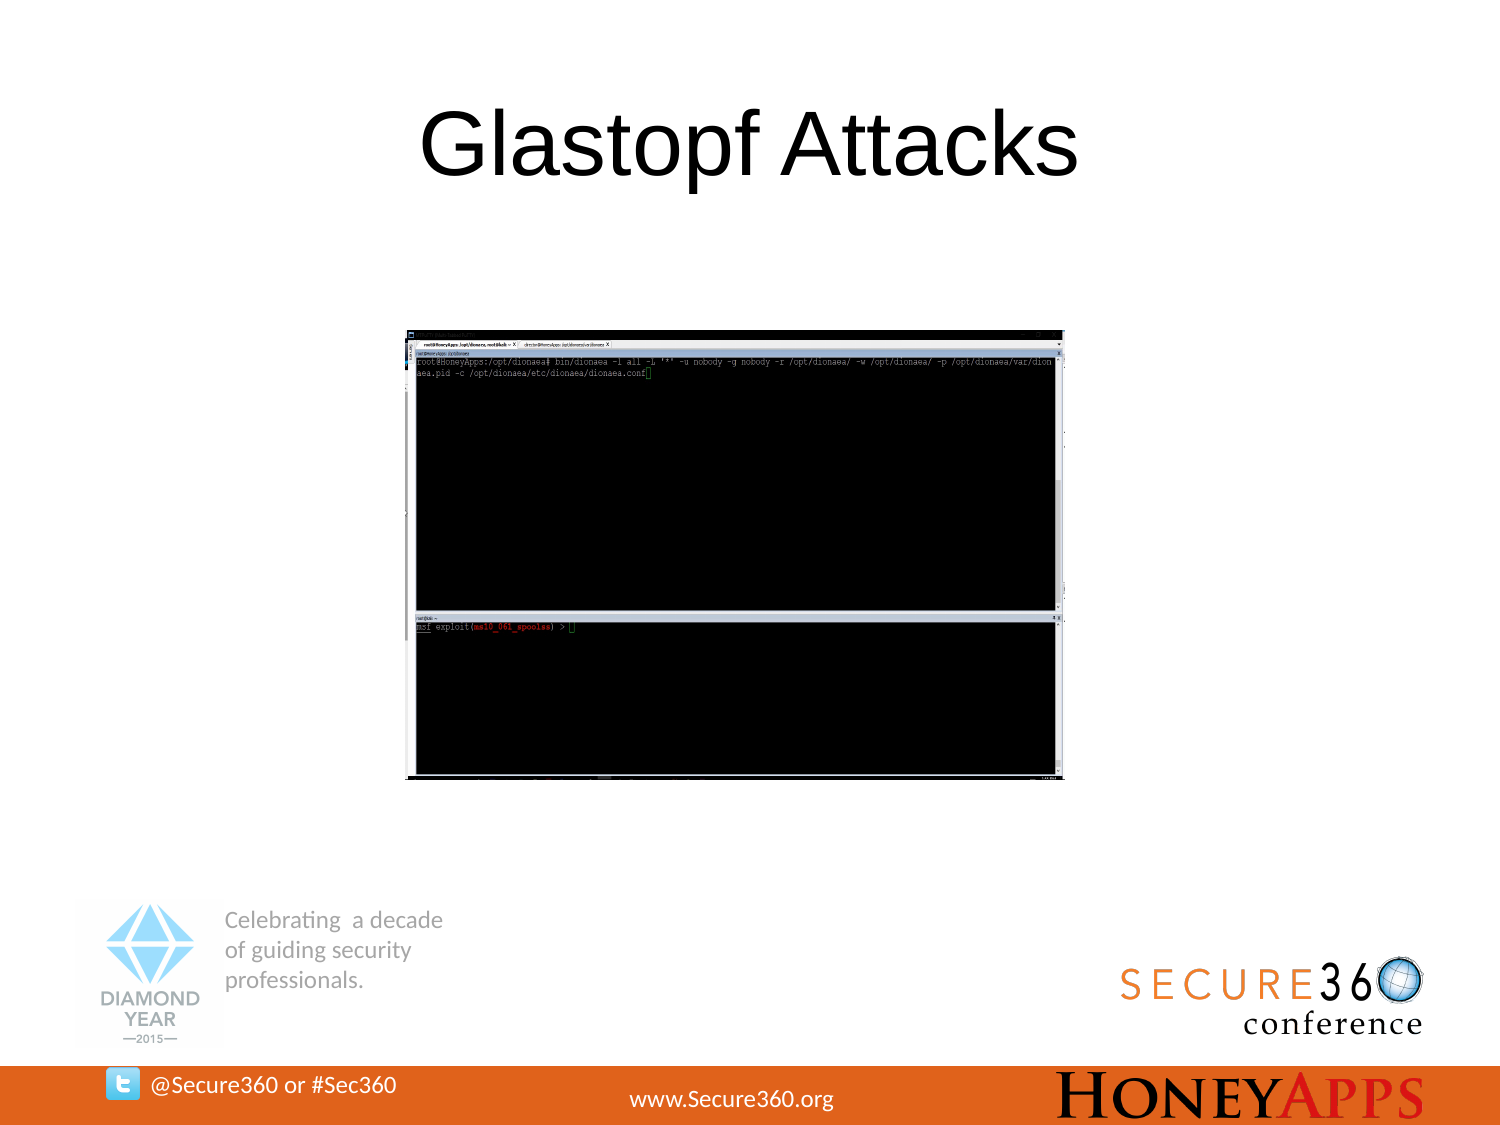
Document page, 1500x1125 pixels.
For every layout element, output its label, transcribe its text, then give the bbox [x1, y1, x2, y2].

title Glastopf Attacks [112, 90, 1388, 198]
picture [75, 899, 224, 1048]
text_box [405, 329, 1066, 781]
picture [1004, 956, 1486, 1125]
picture [106, 1067, 140, 1100]
